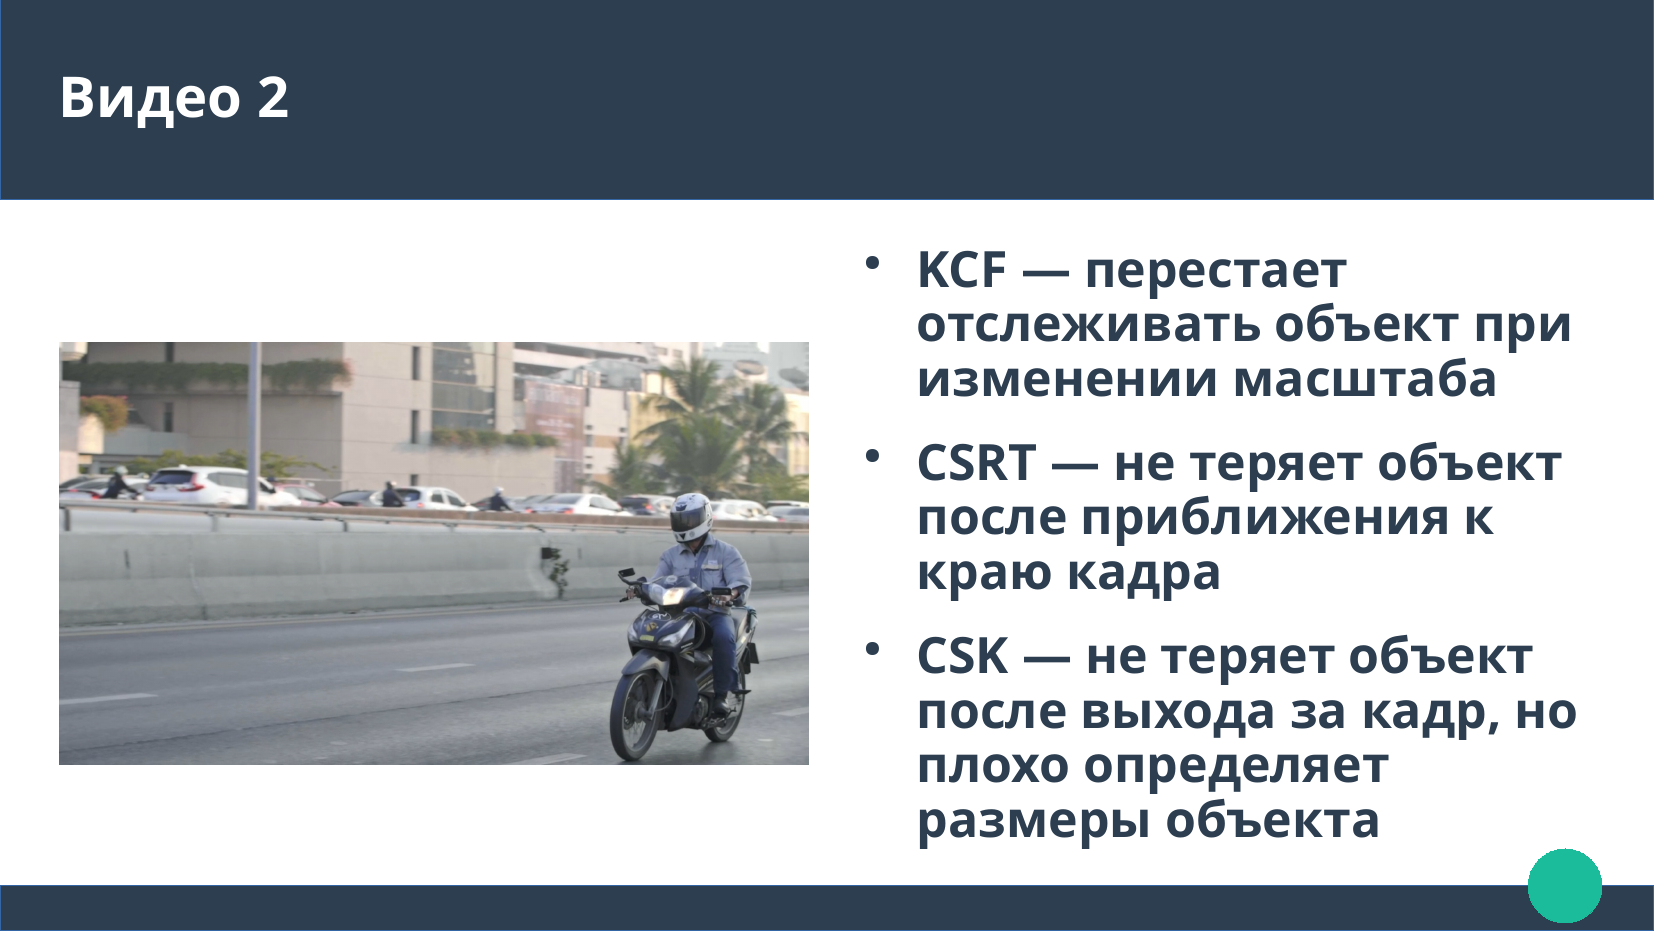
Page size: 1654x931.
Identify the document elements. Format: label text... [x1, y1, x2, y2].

picture [59, 342, 809, 765]
list KCF — перестает отслеживать объект при изменении масштаба CSRT — не теряет объект после приближения к краю кадра CSK — не теряет объект после выхода за кадр, но плохо определяет размеры объекта [845, 243, 1596, 864]
title Видео 2 [59, 37, 1595, 155]
